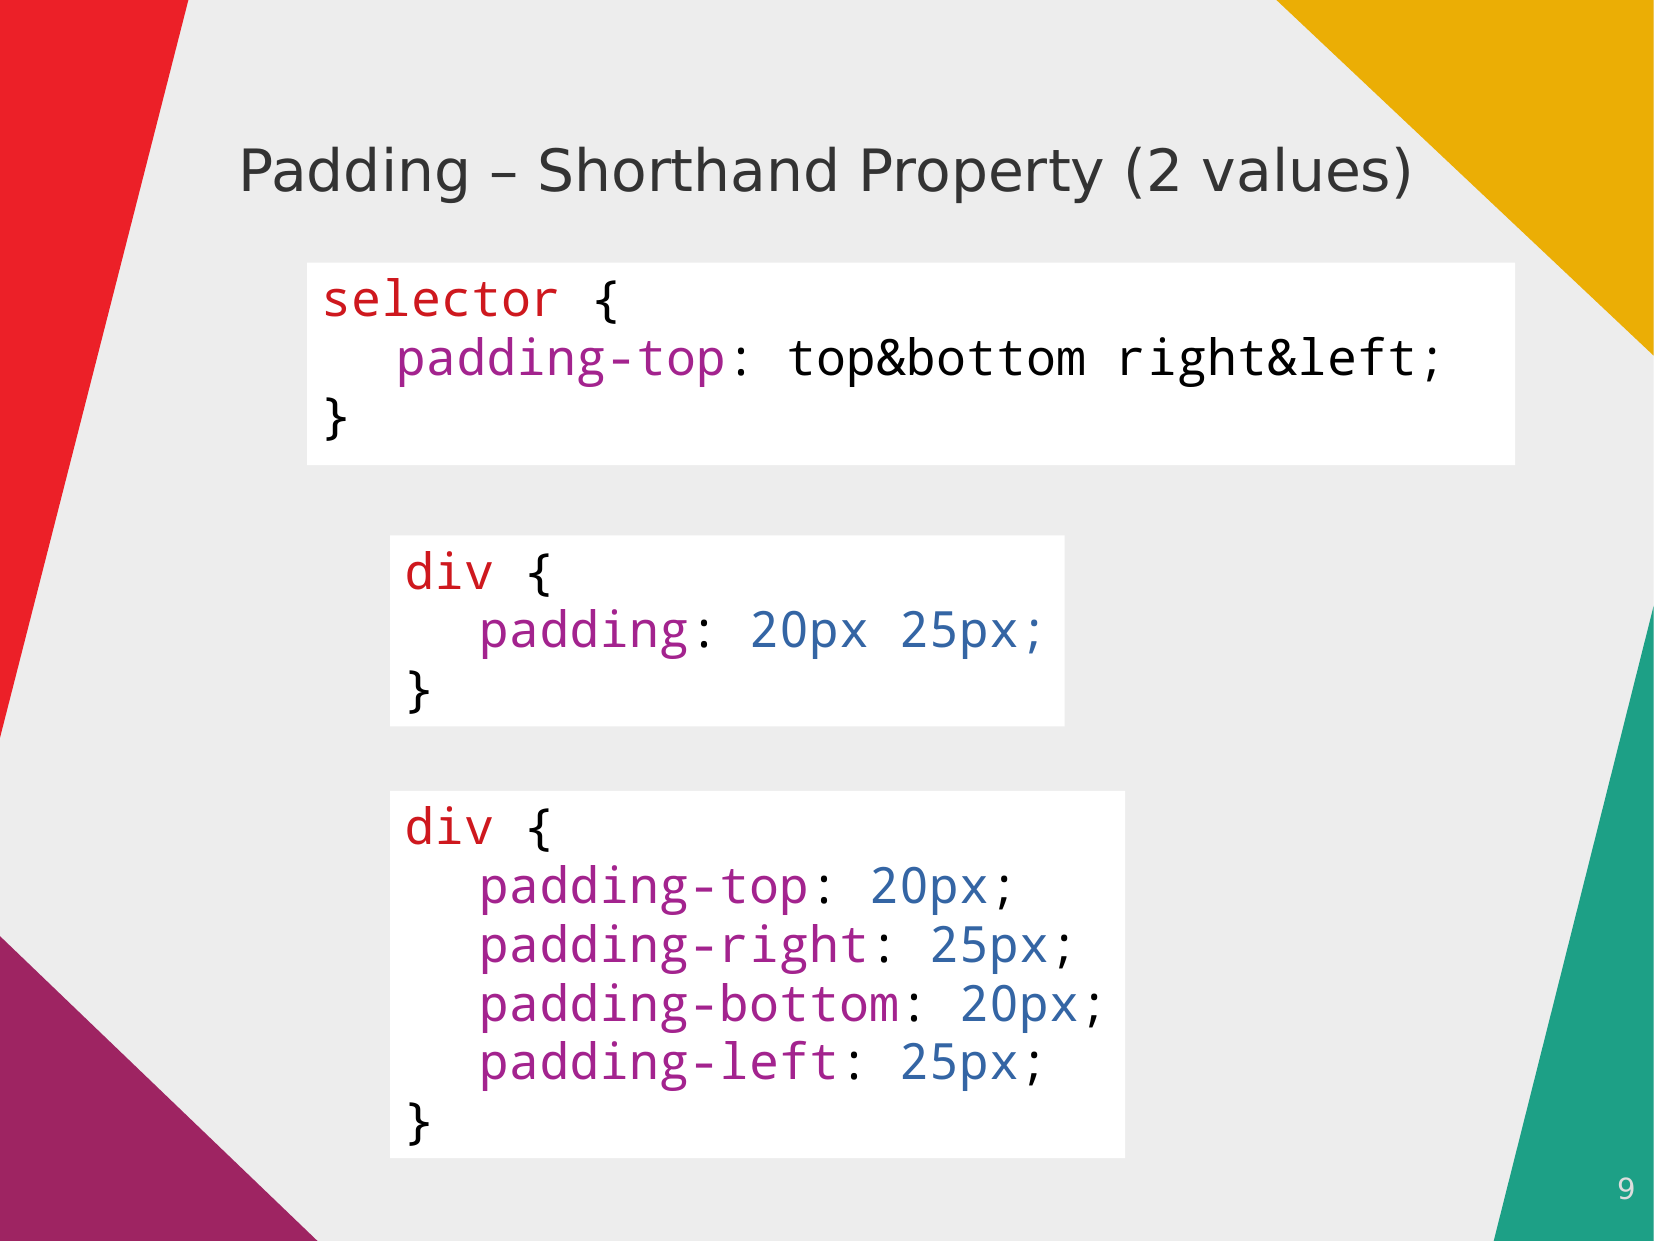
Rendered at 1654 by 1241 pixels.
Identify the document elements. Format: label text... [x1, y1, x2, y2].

text_box div { padding-top: 20px; padding-right: 25px; padding-bottom: 20px; padding-left: 25px; } [390, 790, 1126, 1159]
text_box selector { padding-top: top&bottom right&left; } [307, 262, 1516, 466]
text_box div { padding: 20px 25px; } [390, 535, 1065, 727]
title Padding – Shorthand Property (2 values) [114, 73, 1539, 271]
